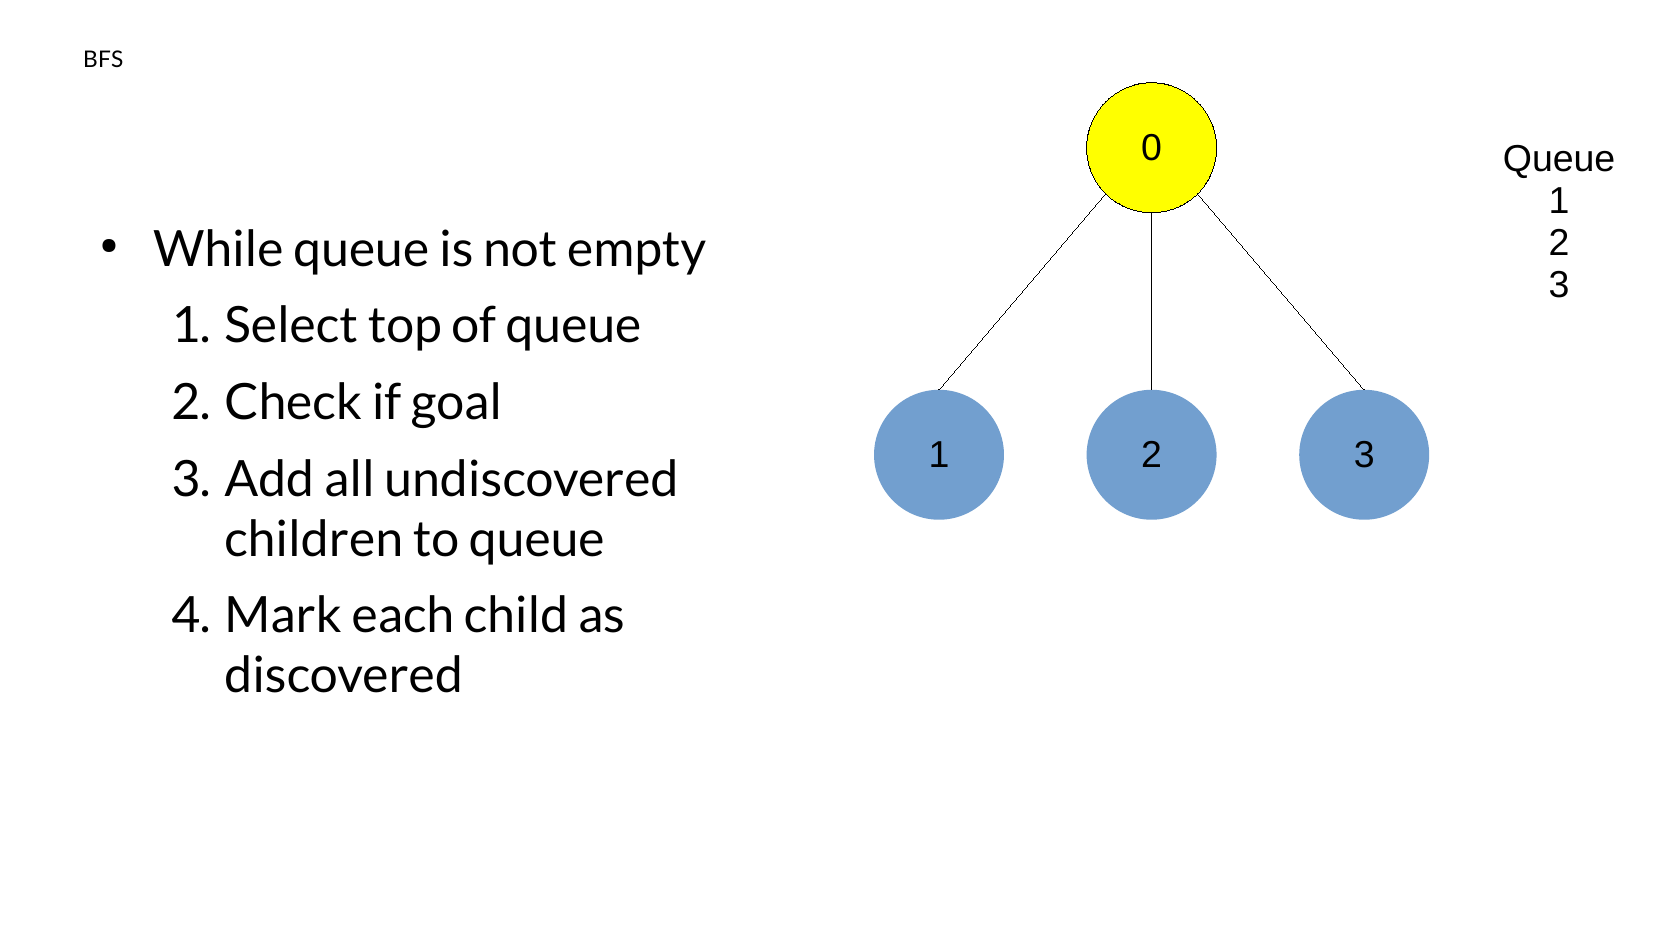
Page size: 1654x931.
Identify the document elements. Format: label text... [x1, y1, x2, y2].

text_box 2 [1086, 389, 1217, 520]
text_box 0 [1086, 82, 1217, 213]
list While queue is not empty Select top of queue Check if goal Add all undiscovered children to queue Mark each child as discovered [82, 217, 809, 839]
text_box 3 [1299, 389, 1430, 520]
title BFS [83, 0, 1571, 119]
text_box Queue 1 2 3 [1488, 129, 1630, 313]
text_box 1 [874, 389, 1004, 520]
